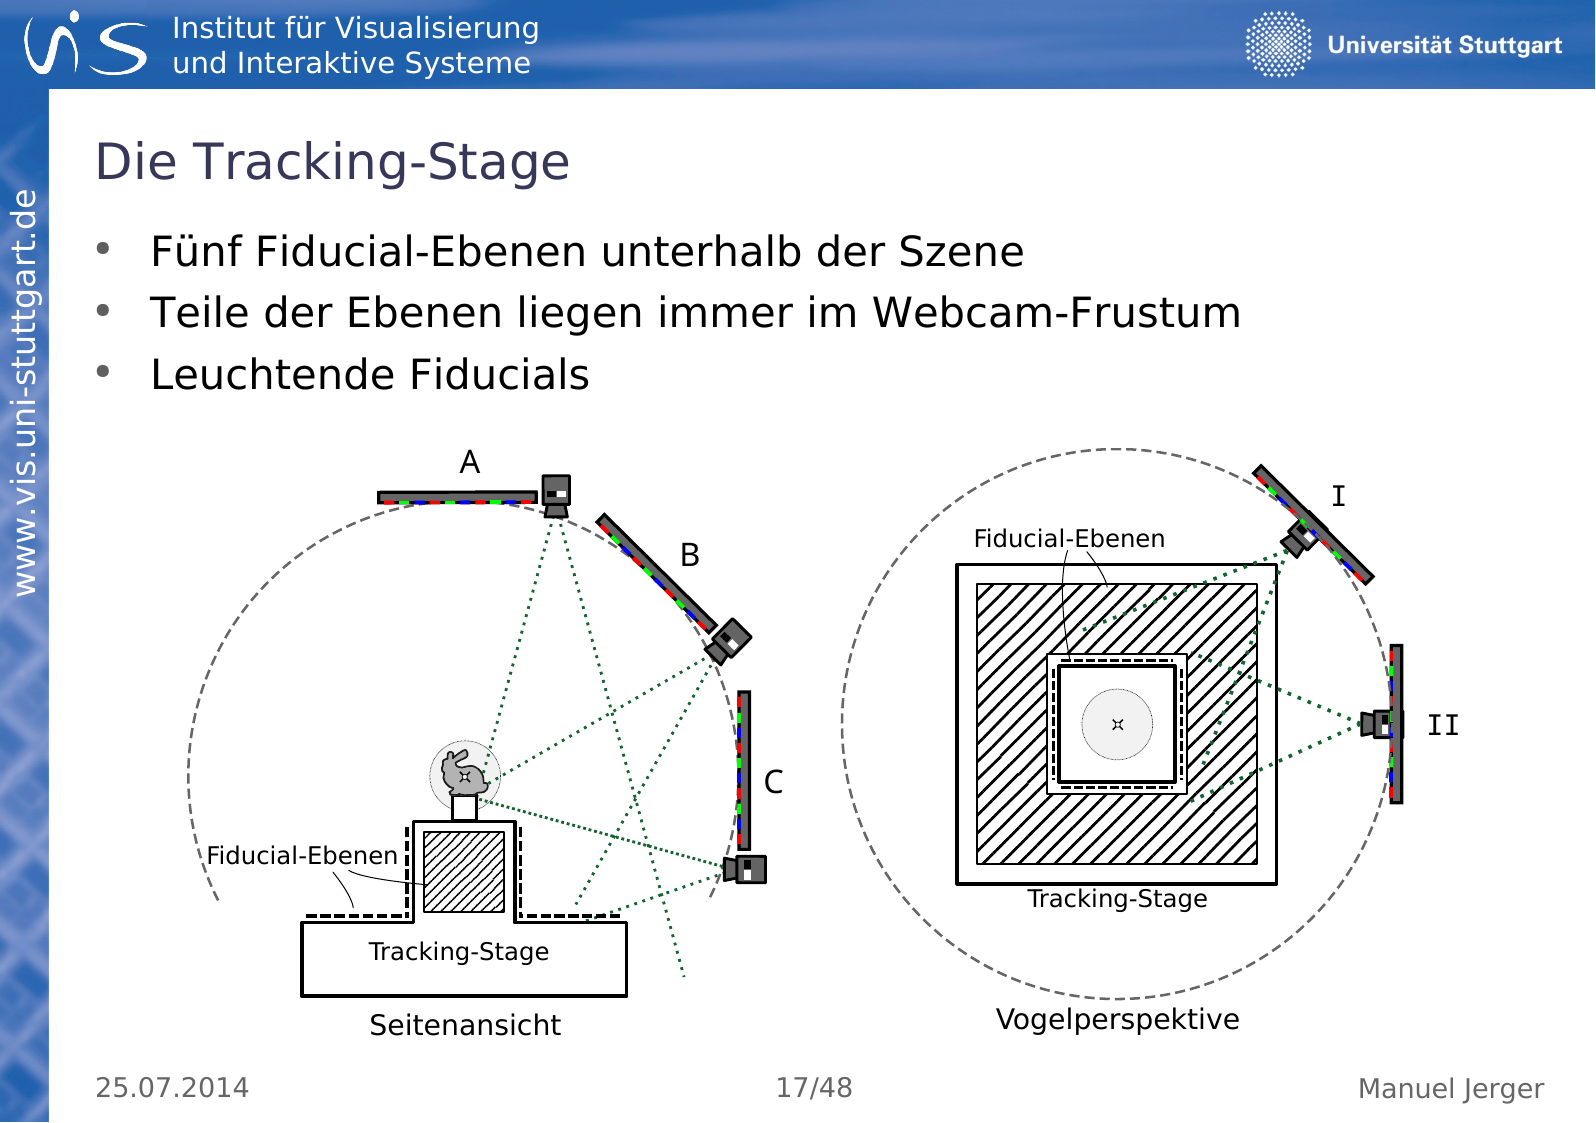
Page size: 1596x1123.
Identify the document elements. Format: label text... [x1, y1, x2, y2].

list Fünf Fiducial-Ebenen unterhalb der Szene Teile der Ebenen liegen immer im Webcam-Frustum Leuchtende Fiducials [94, 224, 1548, 1052]
picture [24, 0, 1596, 89]
title Die Tracking-Stage [94, 117, 1534, 201]
picture [0, 0, 49, 1122]
picture [187, 448, 1491, 1037]
